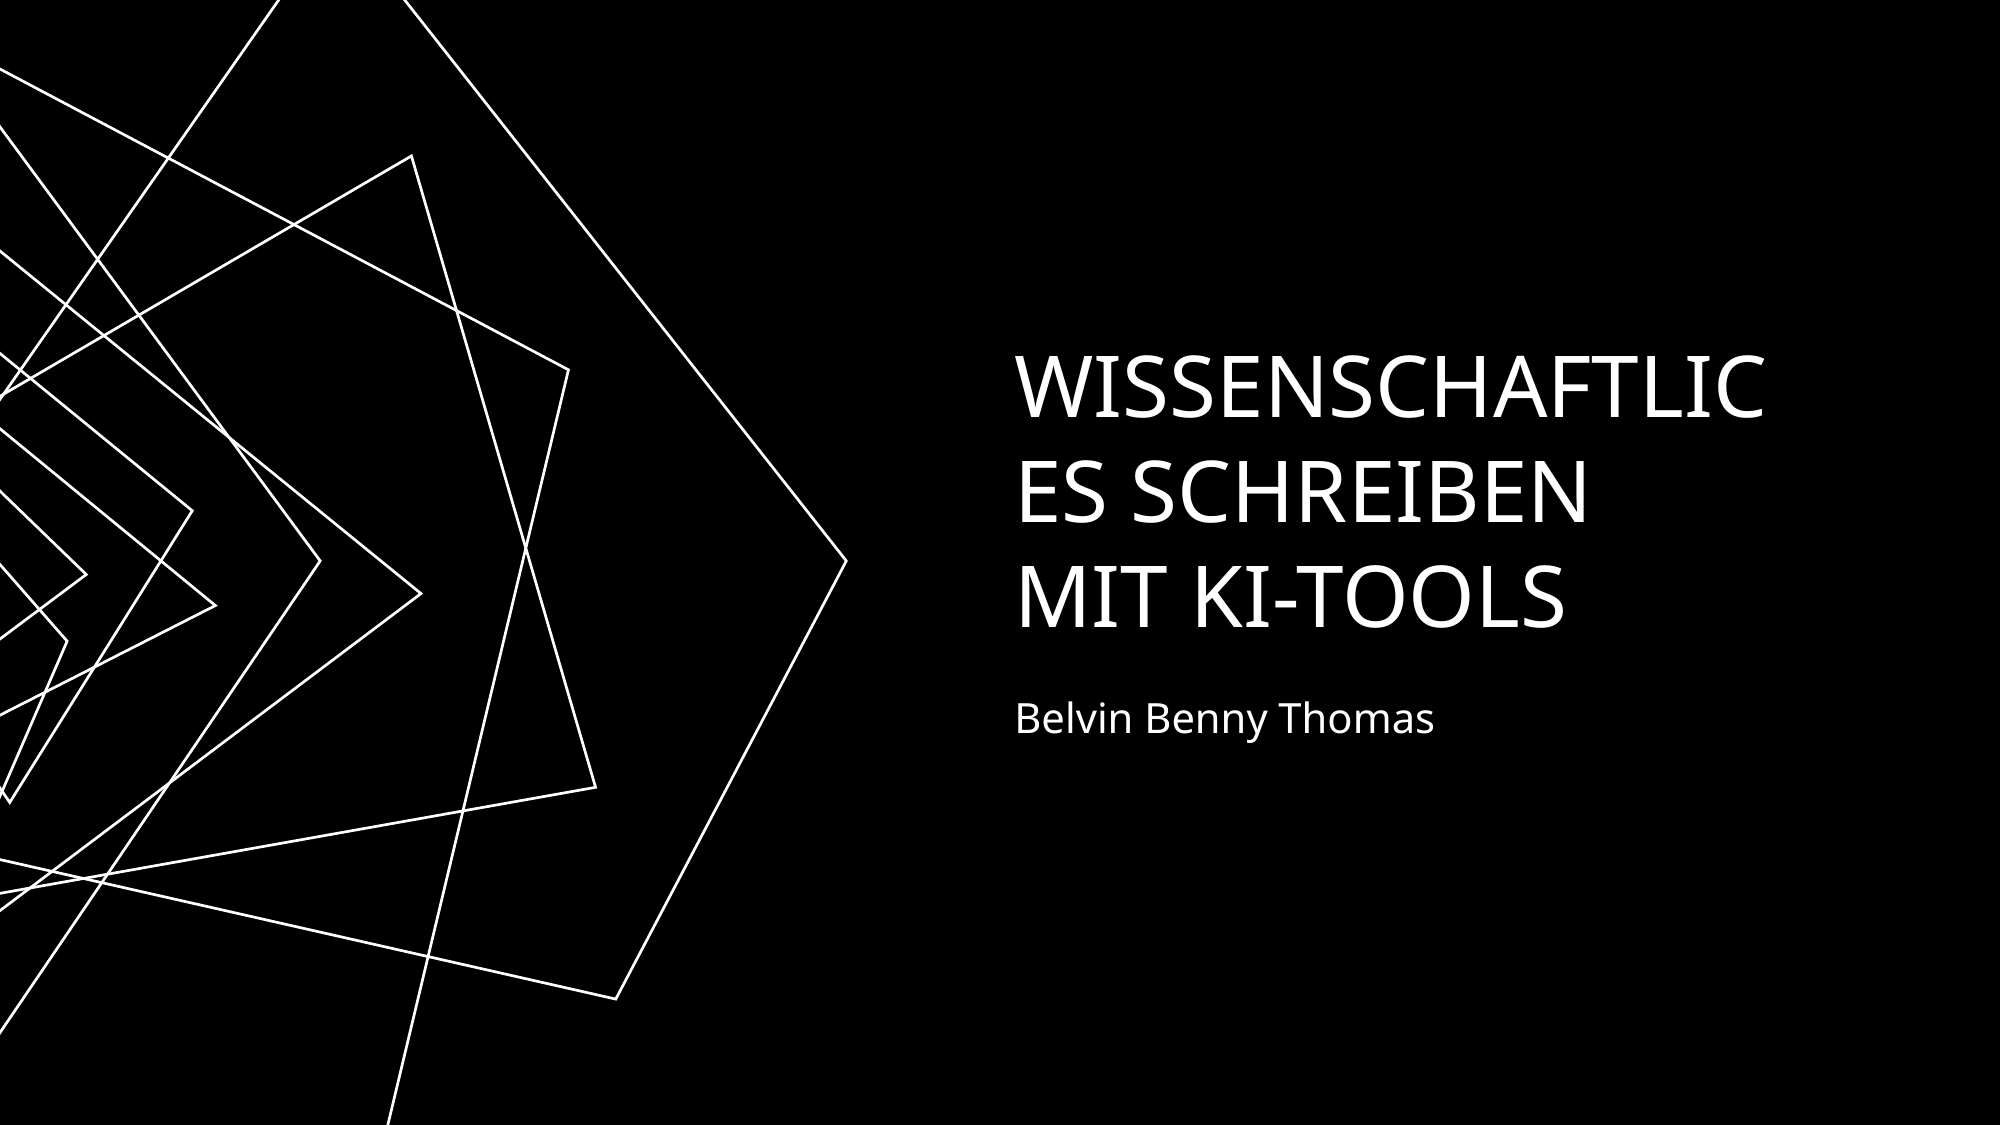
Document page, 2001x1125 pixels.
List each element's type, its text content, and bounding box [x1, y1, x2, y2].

text_box Belvin Benny Thomas [999, 684, 1829, 1098]
title Wissenschaftlices Schreiben mit KI-Tools [999, 61, 1829, 656]
